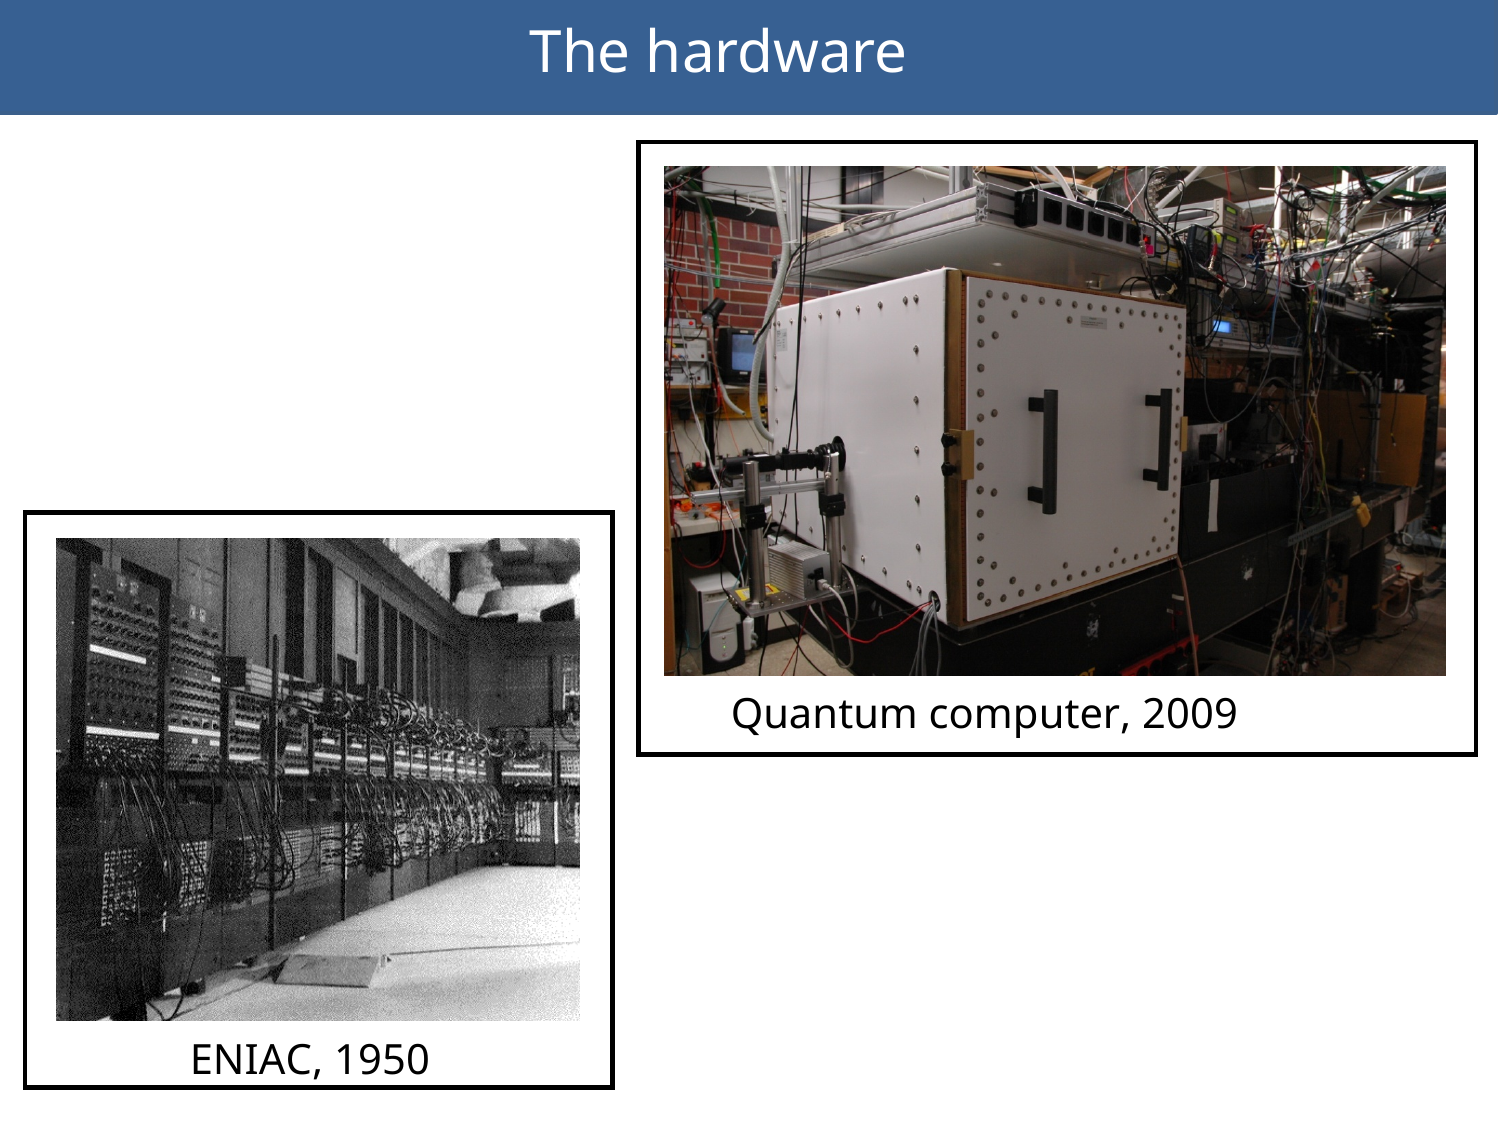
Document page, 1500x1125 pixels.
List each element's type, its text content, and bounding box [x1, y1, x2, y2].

picture [664, 166, 1446, 676]
text_box Quantum computer, 2009 [716, 679, 1254, 745]
text_box ENIAC, 1950 [174, 1025, 446, 1091]
picture [56, 538, 580, 1021]
text_box [24, 512, 613, 1088]
text_box [638, 141, 1476, 755]
list The hardware [156, 12, 1282, 111]
